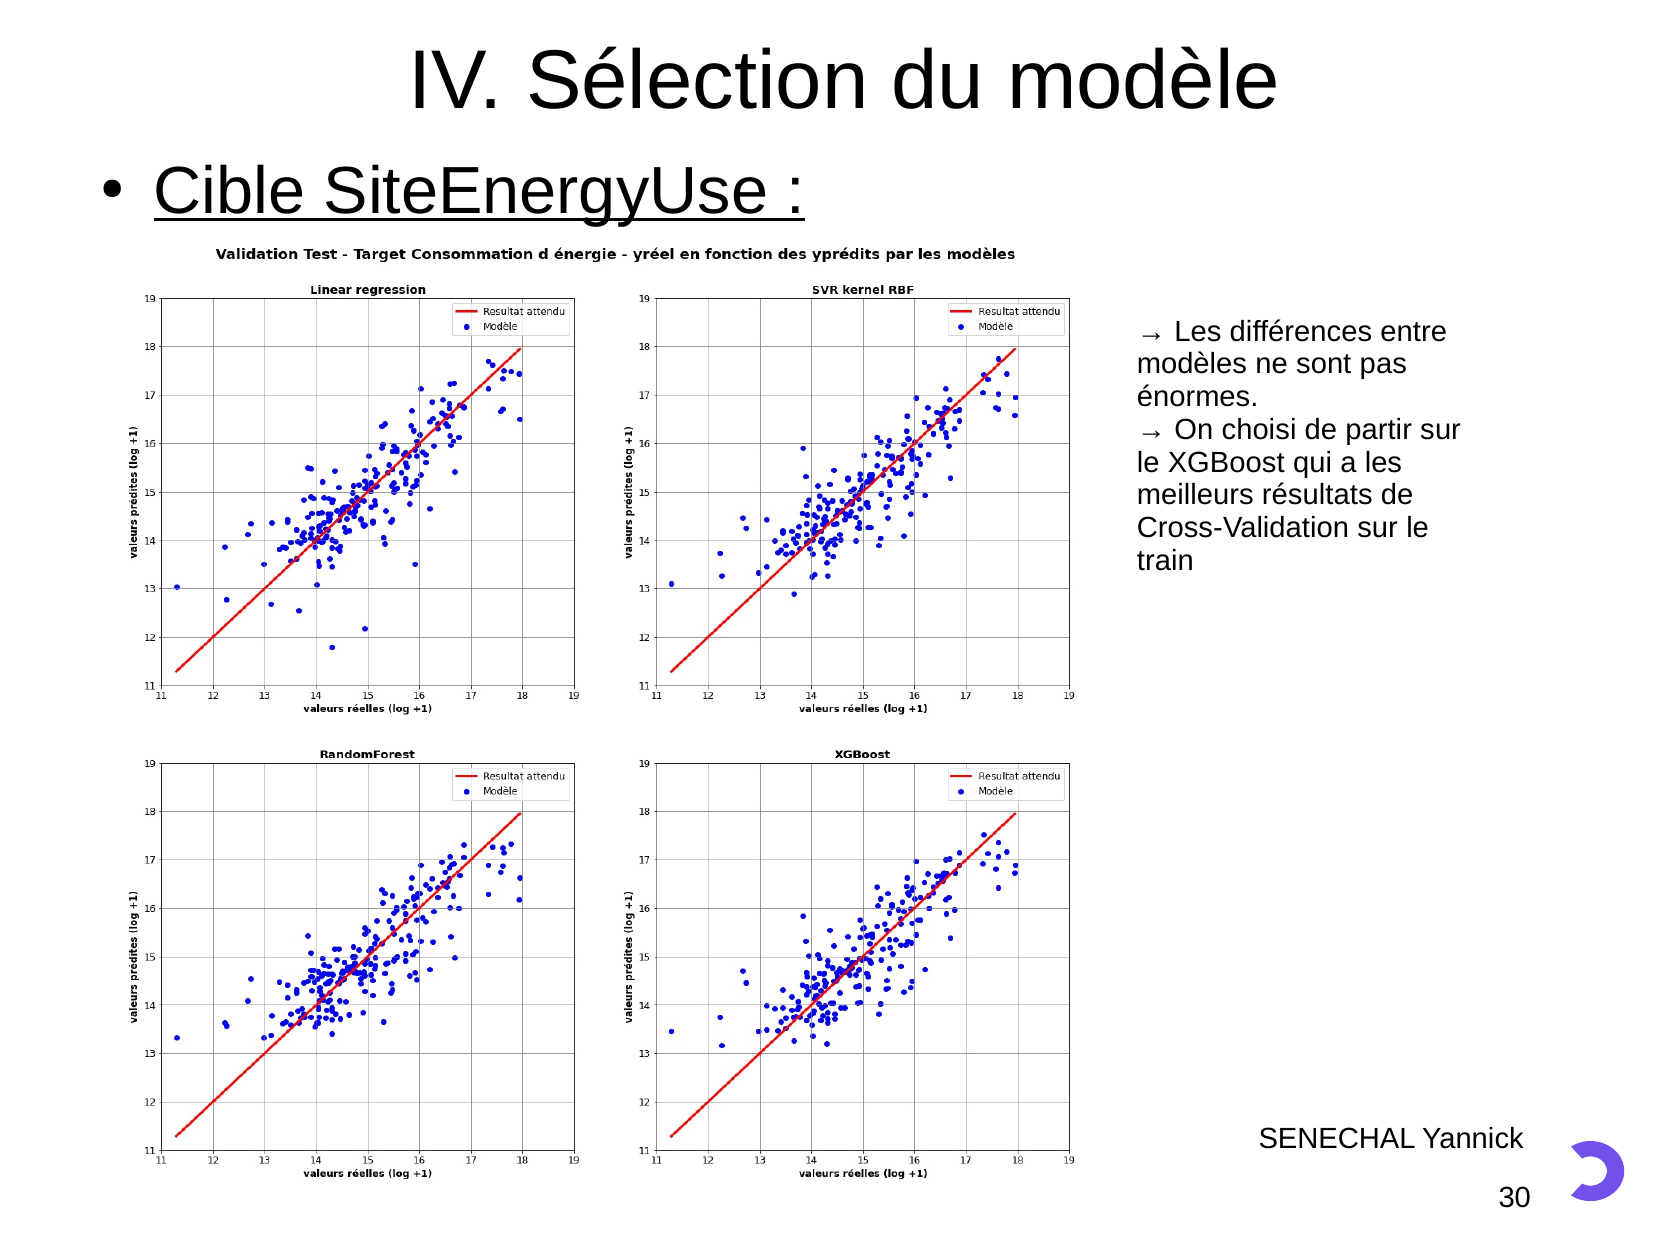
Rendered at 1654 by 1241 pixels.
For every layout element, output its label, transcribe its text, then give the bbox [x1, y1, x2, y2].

picture [1539, 1125, 1642, 1217]
picture [129, 247, 1075, 1182]
title IV. Sélection du modèle [82, 0, 1607, 184]
text_box → Les différences entre modèles ne sont pas énormes. → On choisi de partir sur le XGBoost qui a les meilleurs résultats de Cross-Validation sur le train [1122, 307, 1506, 683]
list Cible SiteEnergyUse : [82, 153, 1571, 972]
